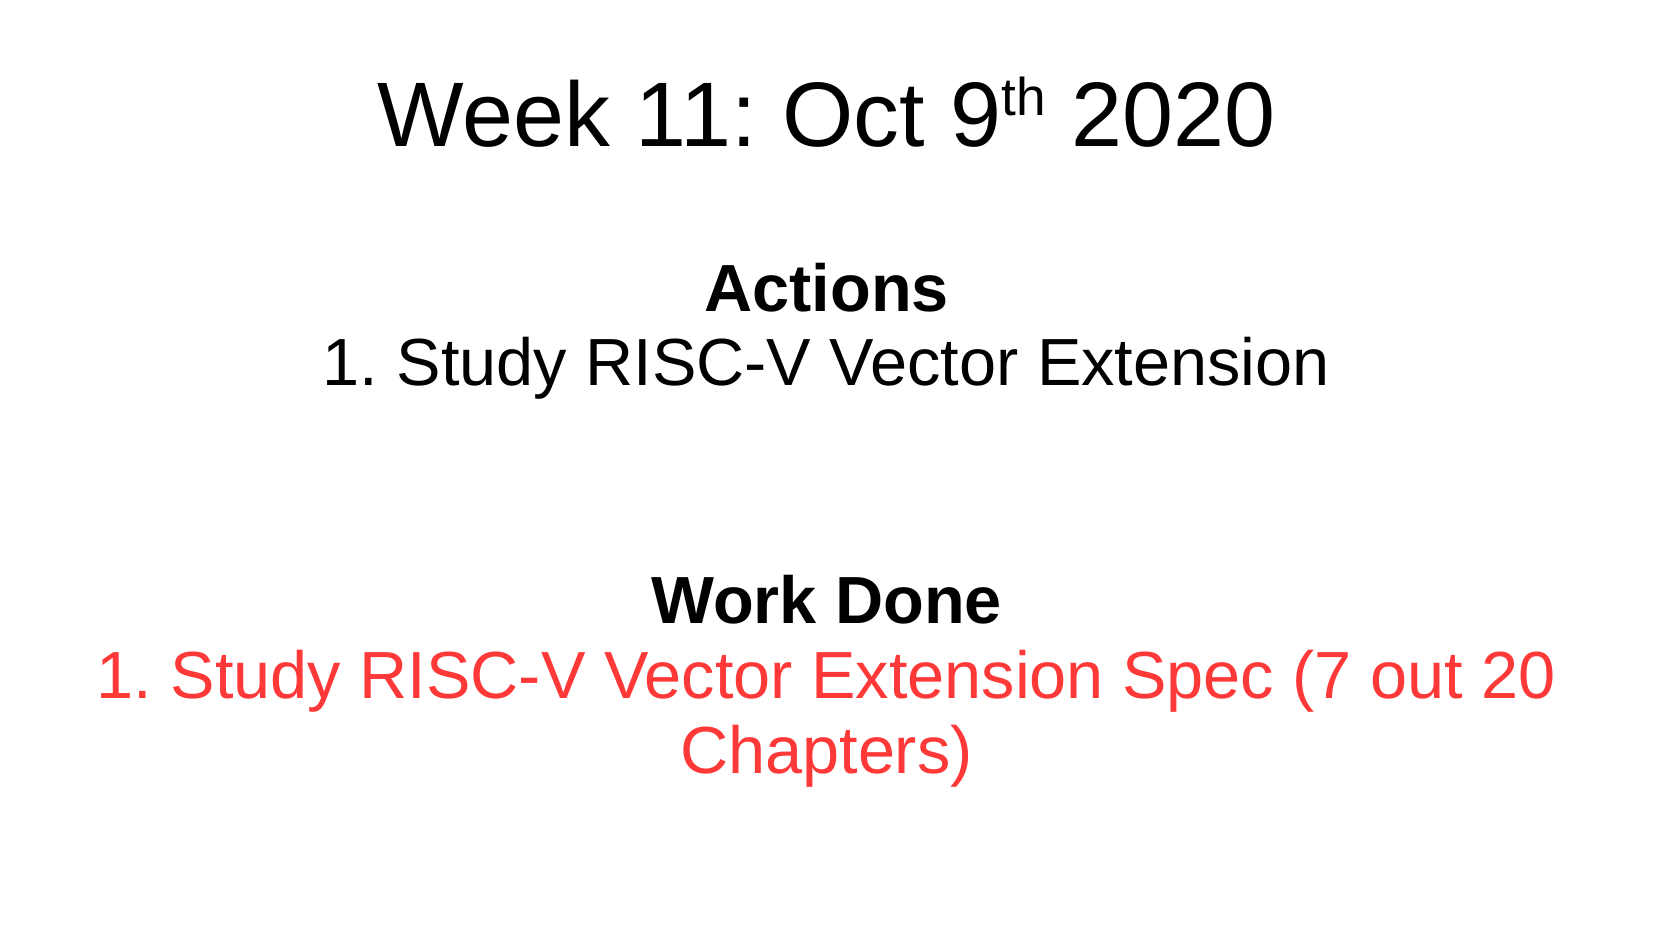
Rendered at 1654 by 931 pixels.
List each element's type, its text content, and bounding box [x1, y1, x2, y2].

text_box Work Done 1. Study RISC-V Vector Extension Spec (7 out 20 Chapters) [82, 563, 1571, 863]
title Week 11: Oct 9th 2020 [82, 37, 1571, 193]
subtitle Actions 1. Study RISC-V Vector Extension [82, 213, 1571, 513]
